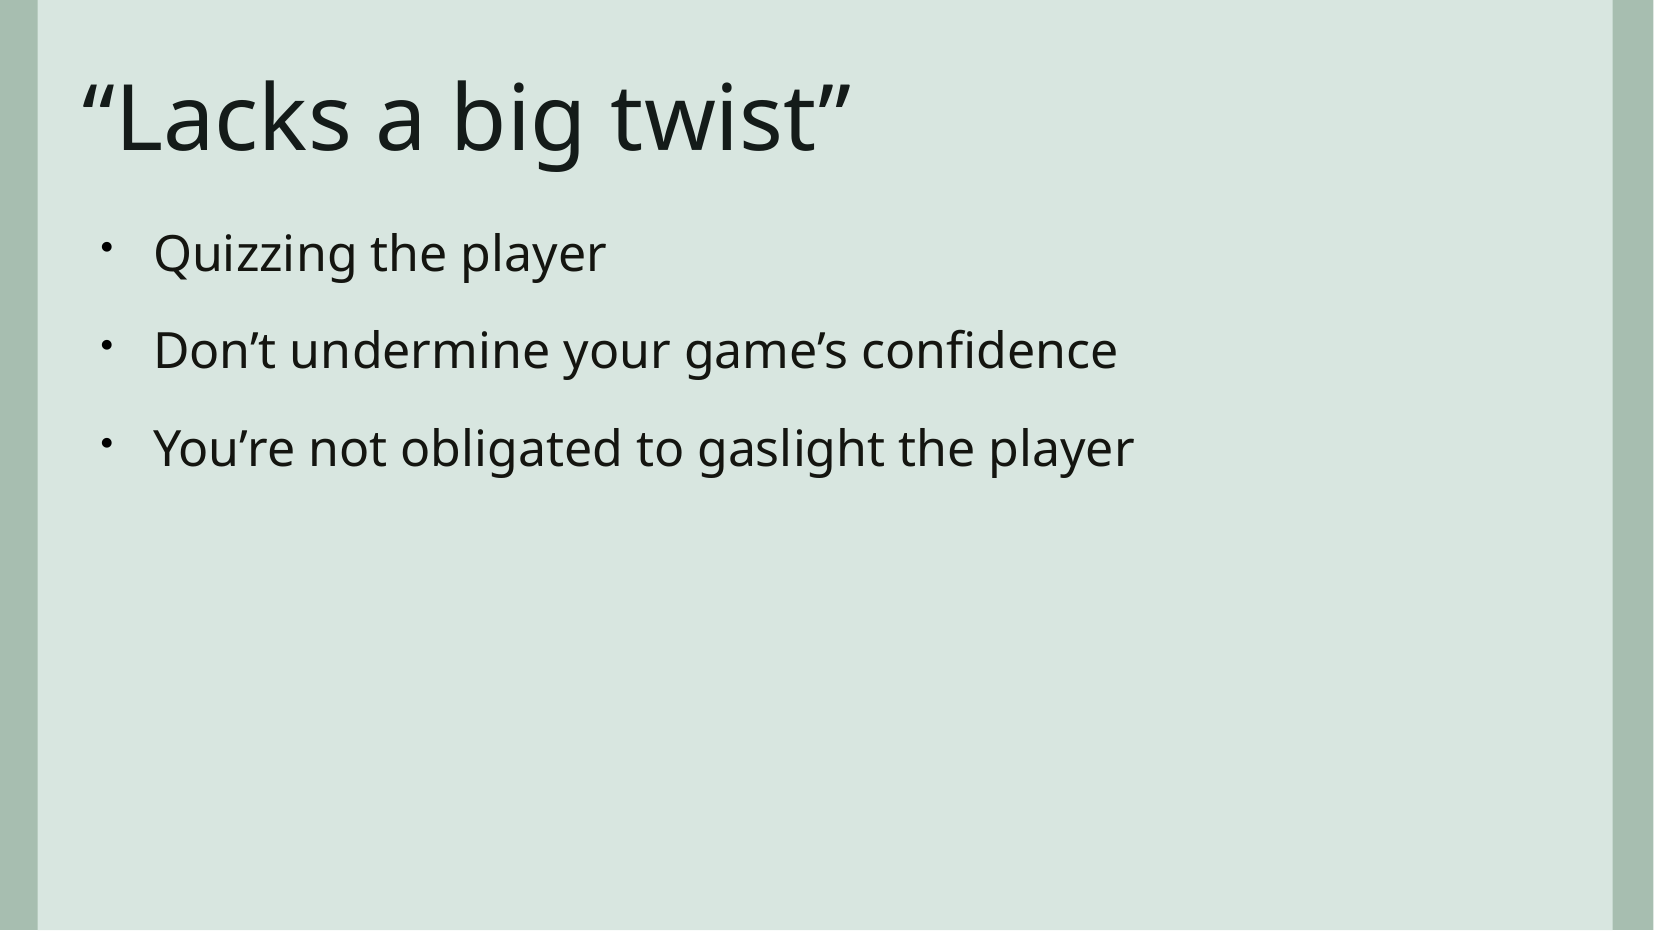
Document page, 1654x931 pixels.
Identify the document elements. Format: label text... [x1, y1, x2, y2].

title “Lacks a big twist” [82, 37, 1576, 193]
list Quizzing the player Don’t undermine your game’s confidence You’re not obligated to gaslight the player [82, 217, 1351, 758]
